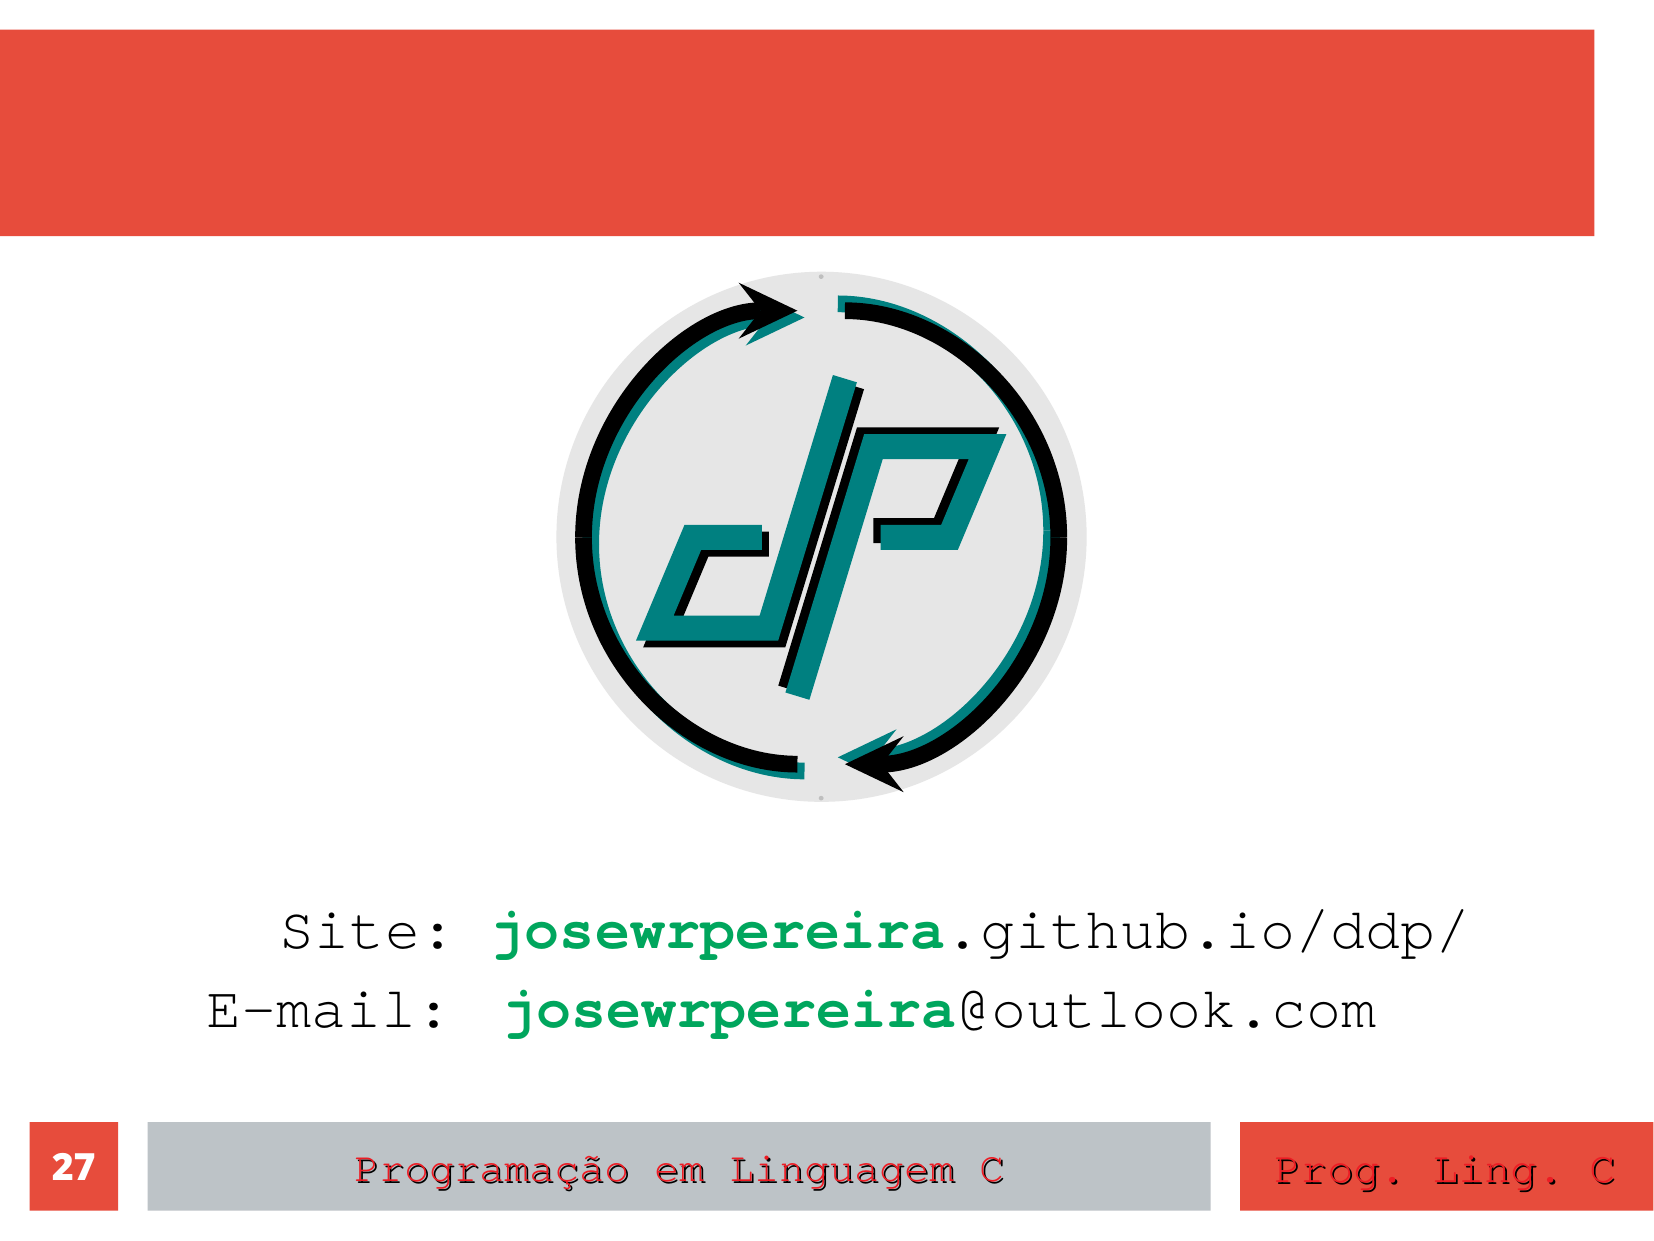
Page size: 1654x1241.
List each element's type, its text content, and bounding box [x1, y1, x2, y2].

picture [556, 271, 1087, 802]
text_box Prog. Ling. C [1233, 1133, 1654, 1202]
text_box Site: josewrpereira.github.io/ddp/ E-mail: josewrpereira@outlook.com [82, 809, 1606, 1122]
text_box Programação em Linguagem C [339, 1133, 1019, 1199]
